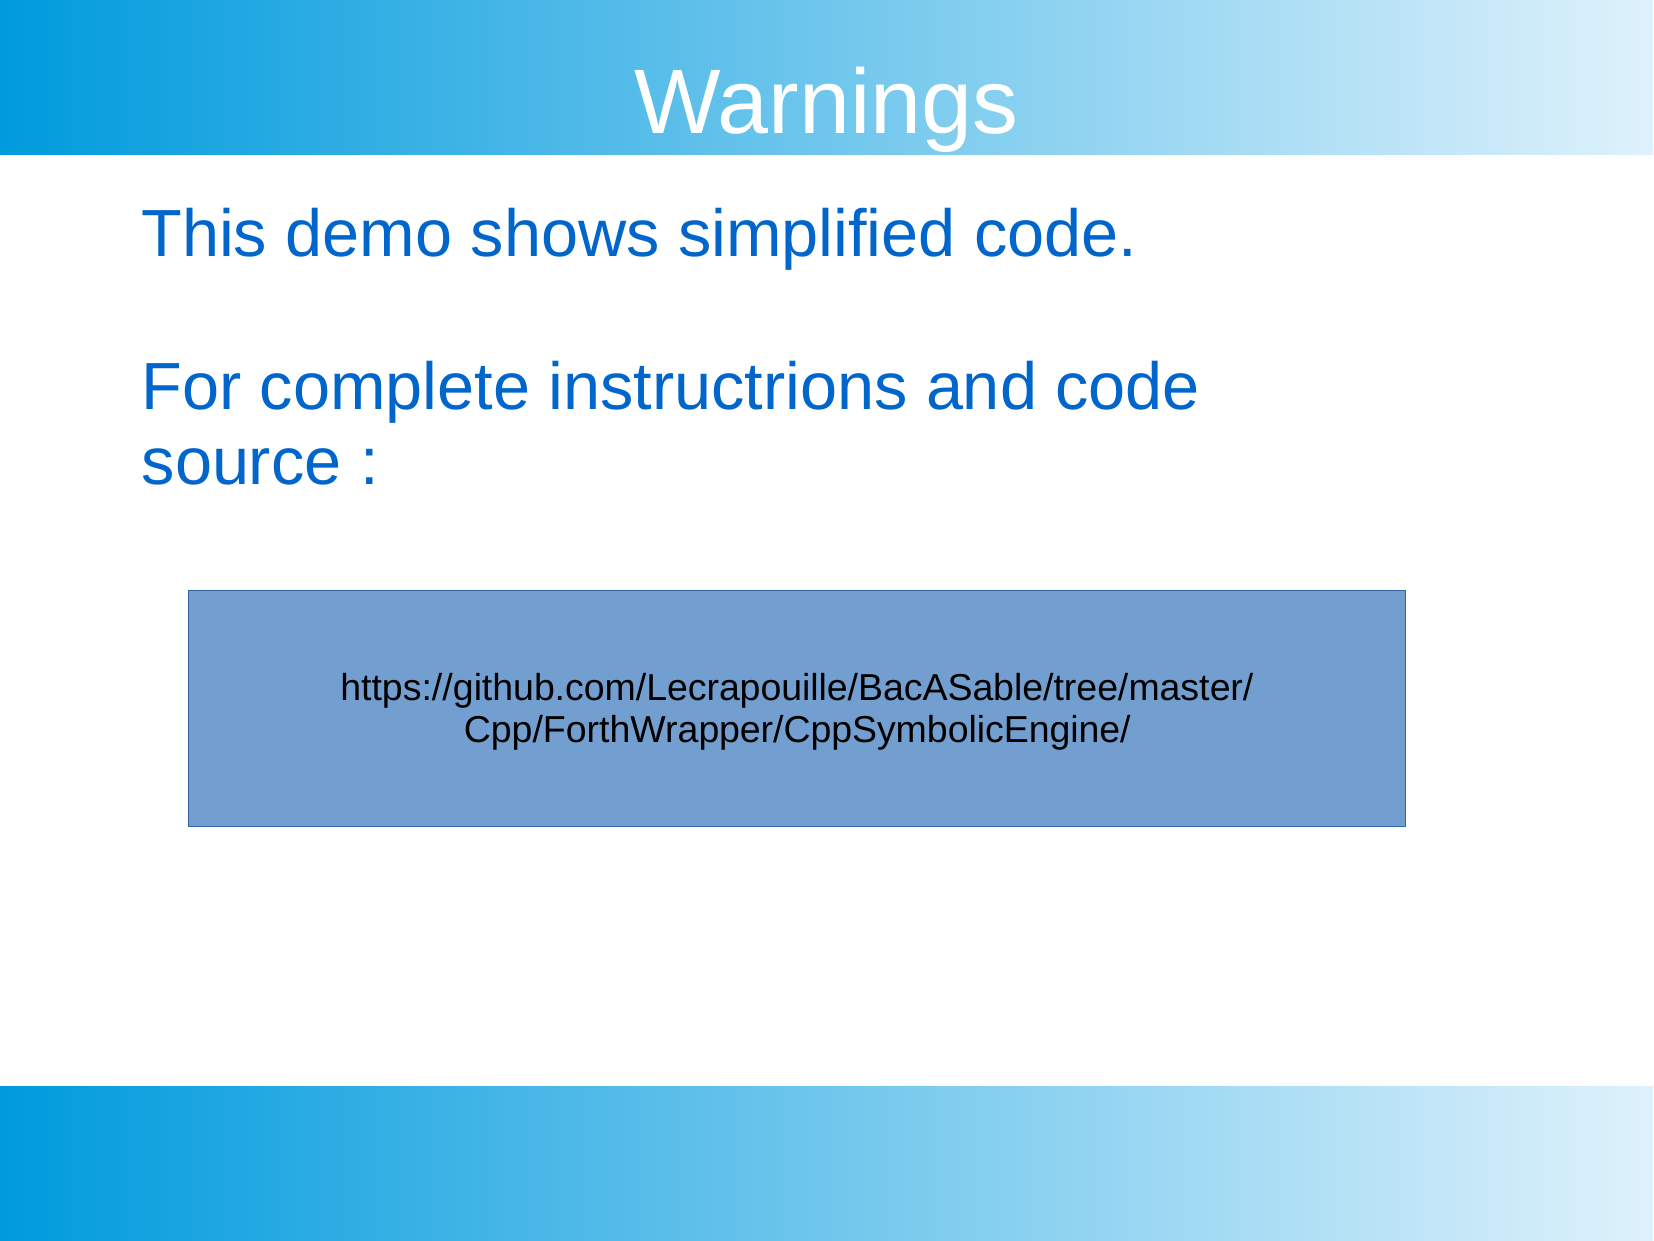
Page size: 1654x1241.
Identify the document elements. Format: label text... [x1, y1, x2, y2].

text_box https://github.com/Lecrapouille/BacASable/tree/master/ Cpp/ForthWrapper/CppSymbolicEngine/ [188, 590, 1406, 827]
list For complete instructrions and code source : [70, 349, 1371, 473]
title Warnings [82, 49, 1571, 155]
list This demo shows simplified code. [70, 195, 1371, 319]
